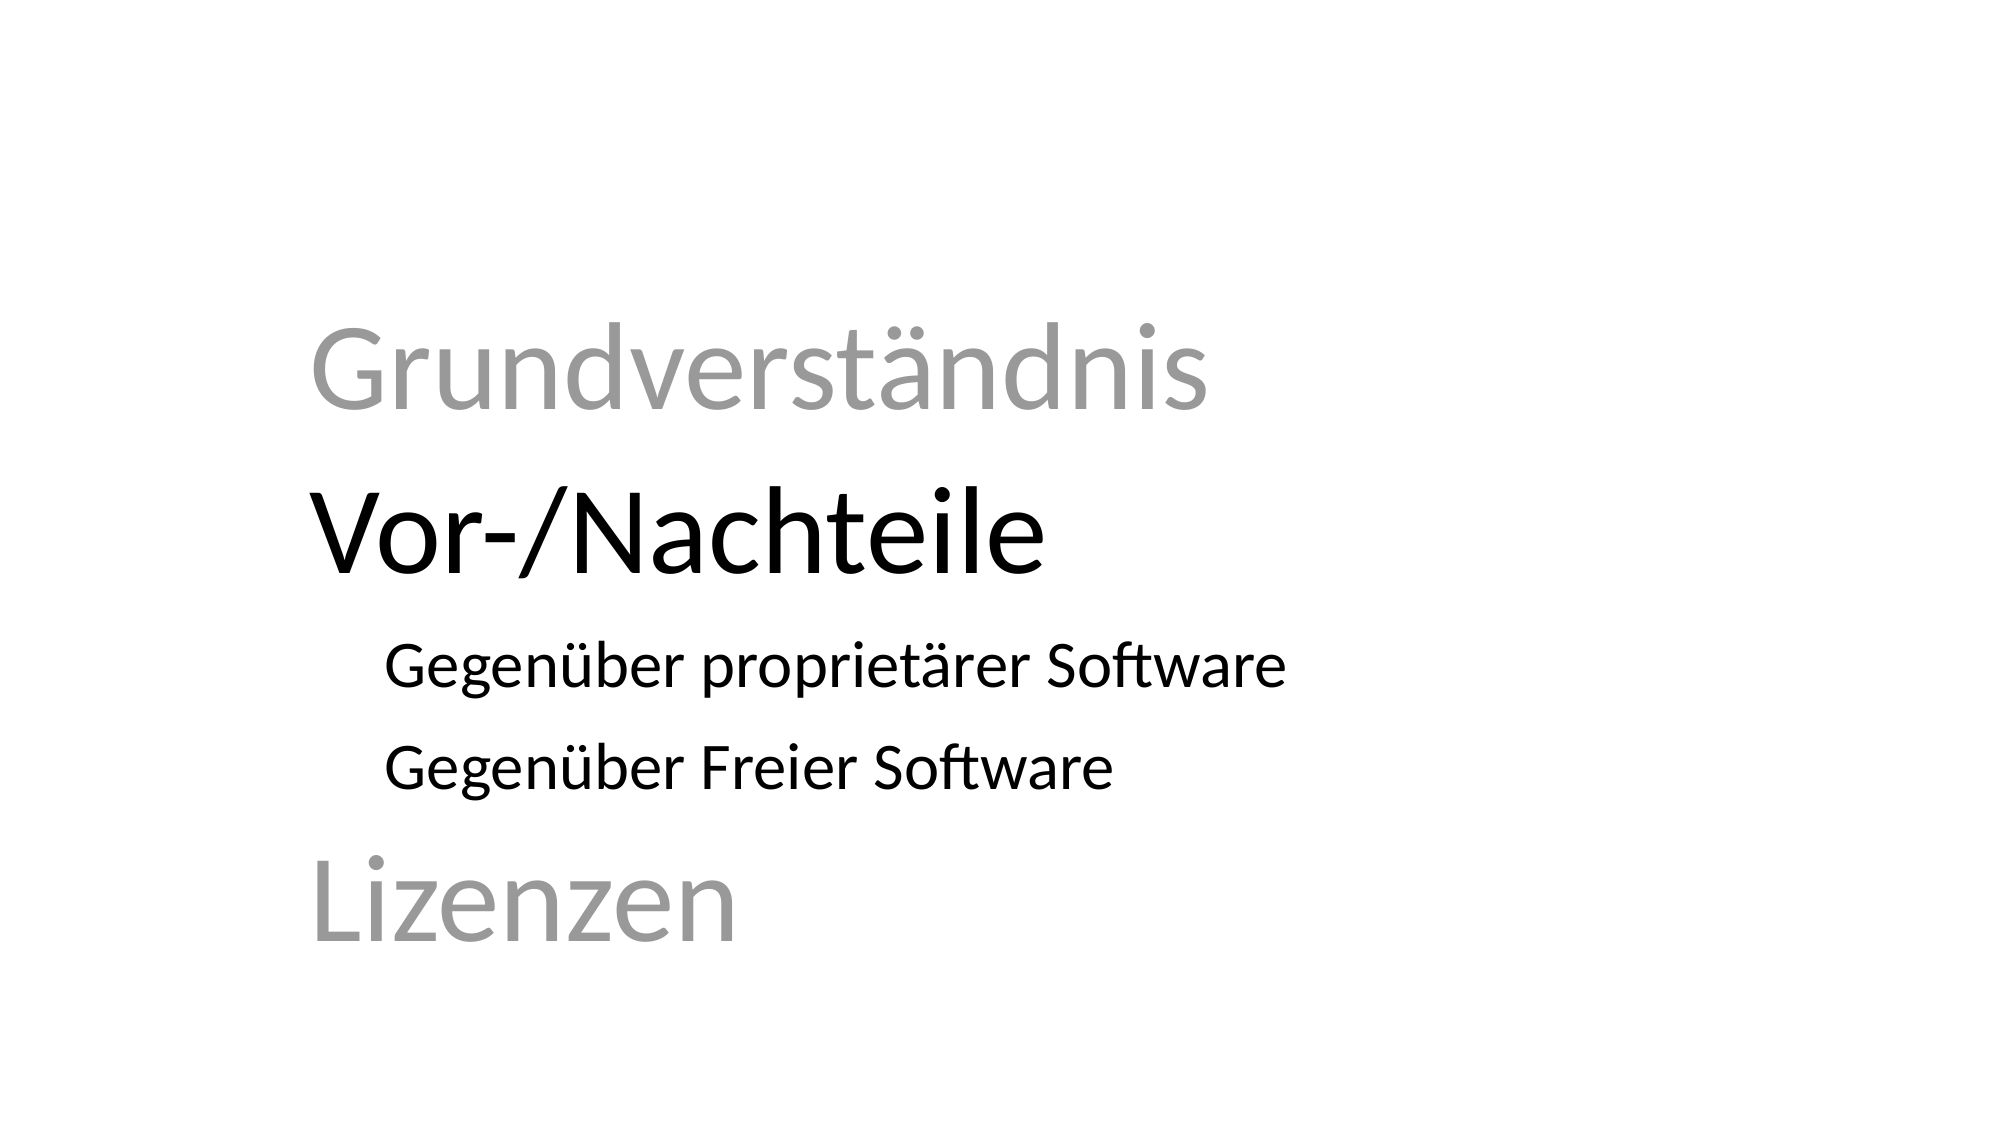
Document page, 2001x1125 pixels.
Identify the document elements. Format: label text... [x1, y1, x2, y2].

list Grundverständnis Vor-/Nachteile Gegenüber proprietärer Software Gegenüber Freier Software Lizenzen [295, 0, 2000, 1125]
